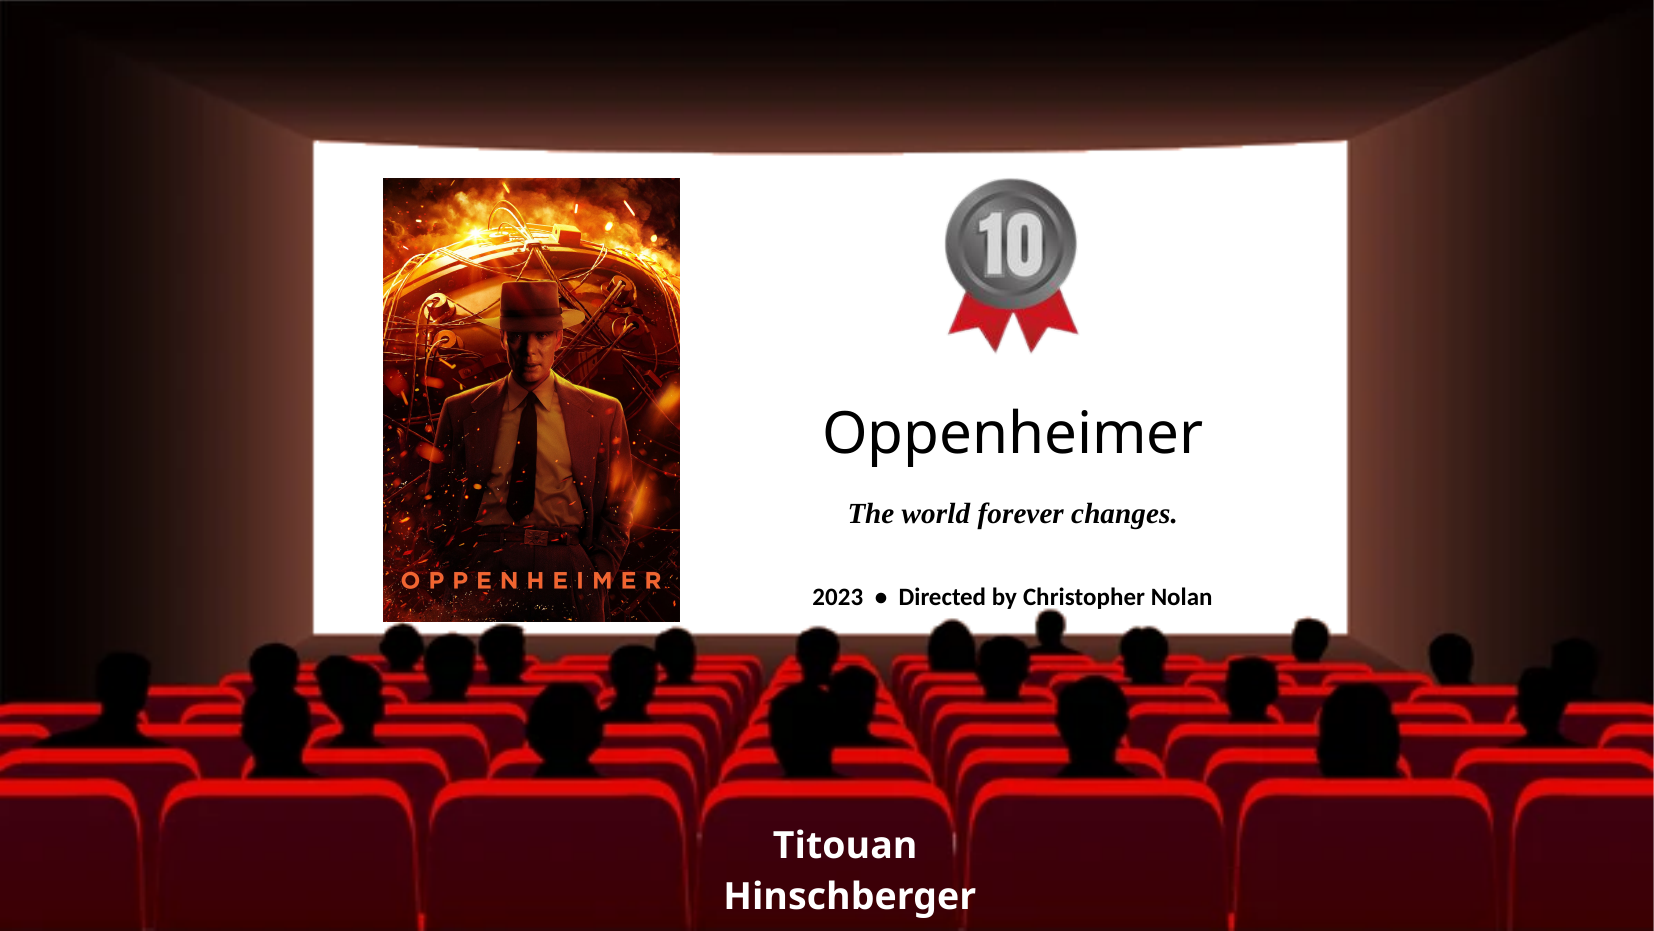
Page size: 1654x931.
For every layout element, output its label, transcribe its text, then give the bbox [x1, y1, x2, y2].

text_box 2023 • Directed by Christopher Nolan [679, 578, 1347, 619]
text_box The world forever changes. [685, 490, 1341, 538]
text_box Oppenheimer [685, 384, 1341, 470]
picture [0, 0, 1654, 931]
